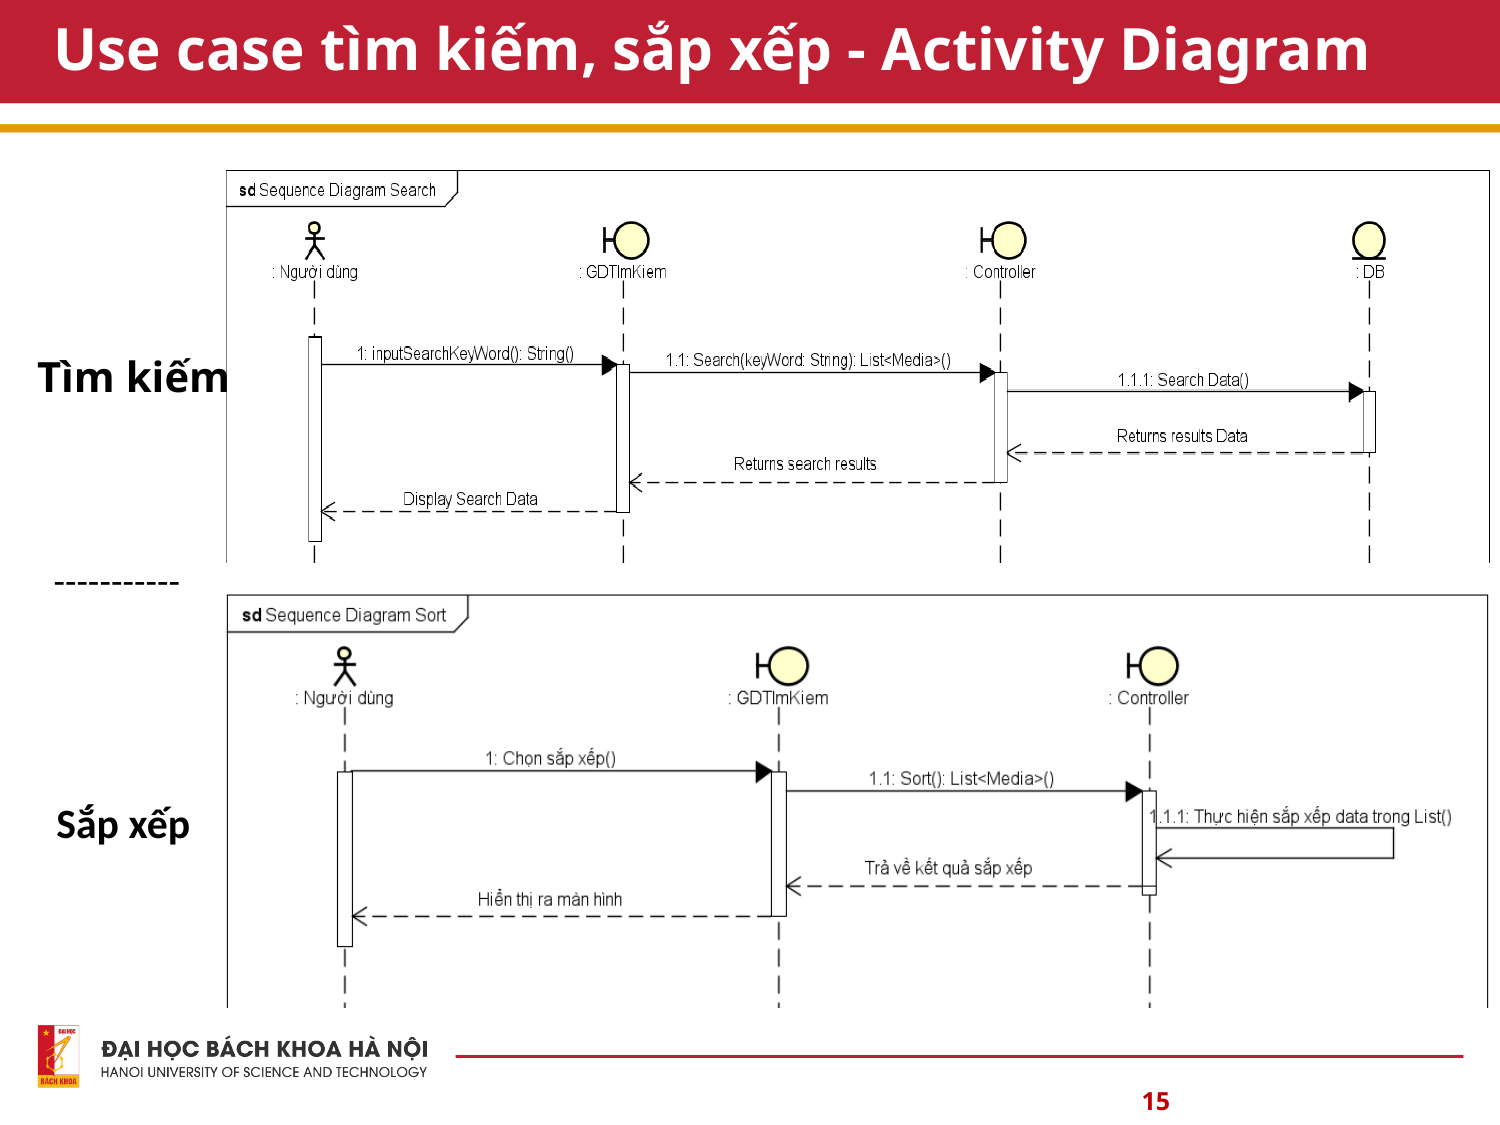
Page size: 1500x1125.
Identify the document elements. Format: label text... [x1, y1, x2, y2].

text_box Tìm kiếm [22, 343, 227, 410]
picture [213, 580, 1500, 1008]
title Use case tìm kiếm, sắp xếp - Activity Diagram [38, 12, 1462, 87]
text_box Sắp xếp [41, 789, 207, 856]
picture [213, 156, 1500, 563]
text_box [1126, 1078, 1465, 1125]
text_box ----------- [38, 549, 197, 611]
